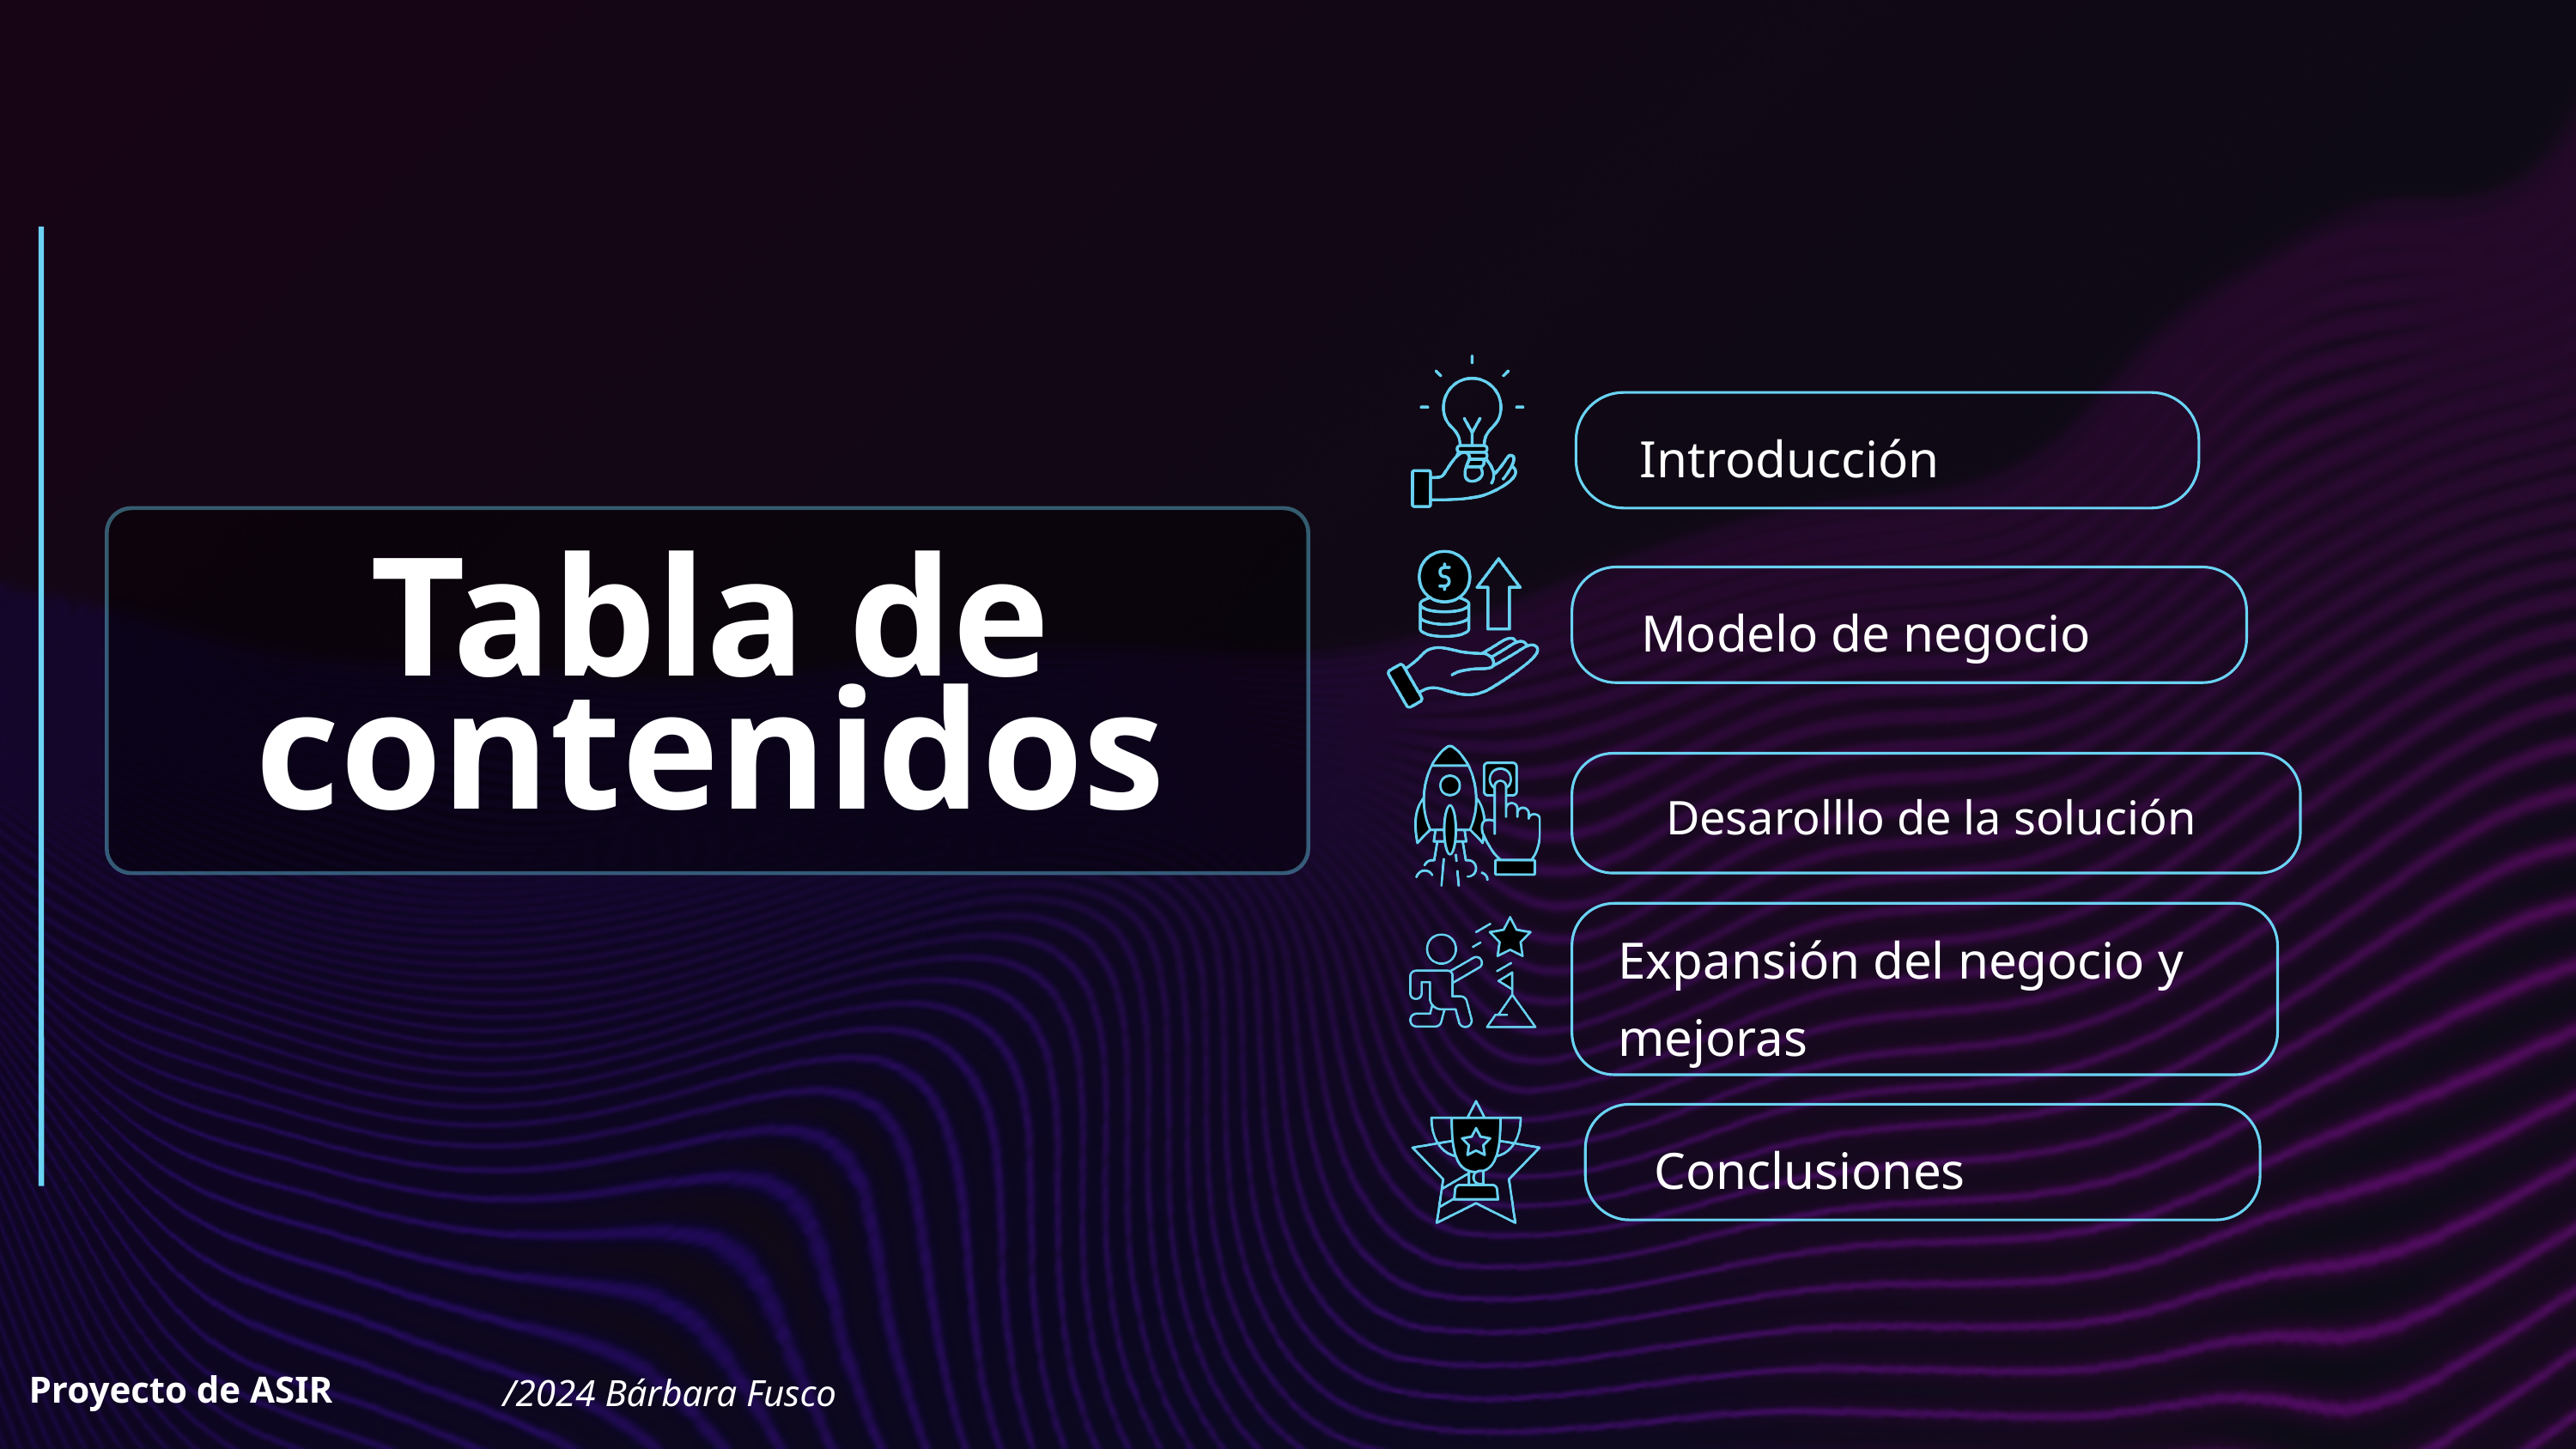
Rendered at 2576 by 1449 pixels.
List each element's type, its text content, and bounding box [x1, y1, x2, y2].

text_box Modelo de negocio [1970, 627, 1984, 648]
text_box Tabla de contenidos [590, 603, 624, 658]
text_box Introducción [1639, 410, 2160, 488]
text_box Expansión del negocio y mejoras [1618, 912, 2247, 1067]
text_box [0, 0, 2576, 1449]
text_box Conclusiones [1654, 1122, 2217, 1200]
text_box Tabla de contenidos [58, 575, 1364, 842]
text_box Modelo de negocio [1641, 585, 2204, 663]
text_box Desarolllo de la solución [1611, 779, 2251, 845]
text_box Tabla de contenidos [881, 604, 917, 658]
text_box /2024 Bárbara Fusco [502, 1373, 1072, 1414]
text_box Proyecto de ASIR [28, 1370, 598, 1410]
